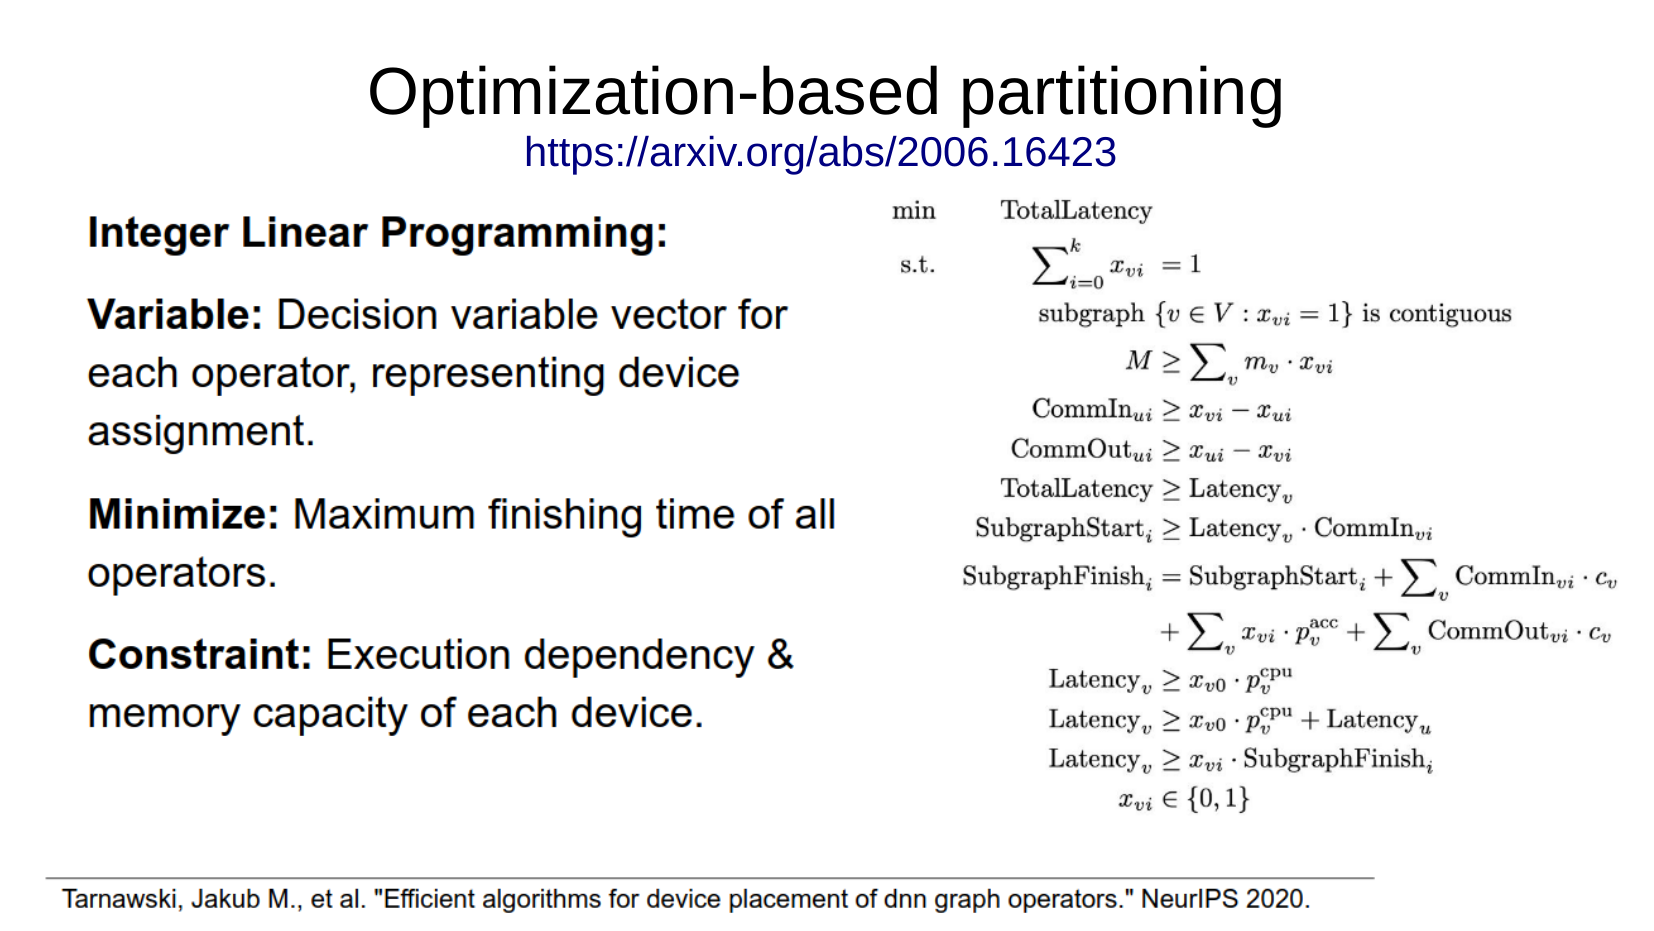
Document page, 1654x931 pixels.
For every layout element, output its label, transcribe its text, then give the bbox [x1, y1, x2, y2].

title Optimization-based partitioning https://arxiv.org/abs/2006.16423 [82, 37, 1571, 190]
picture [45, 190, 1625, 918]
